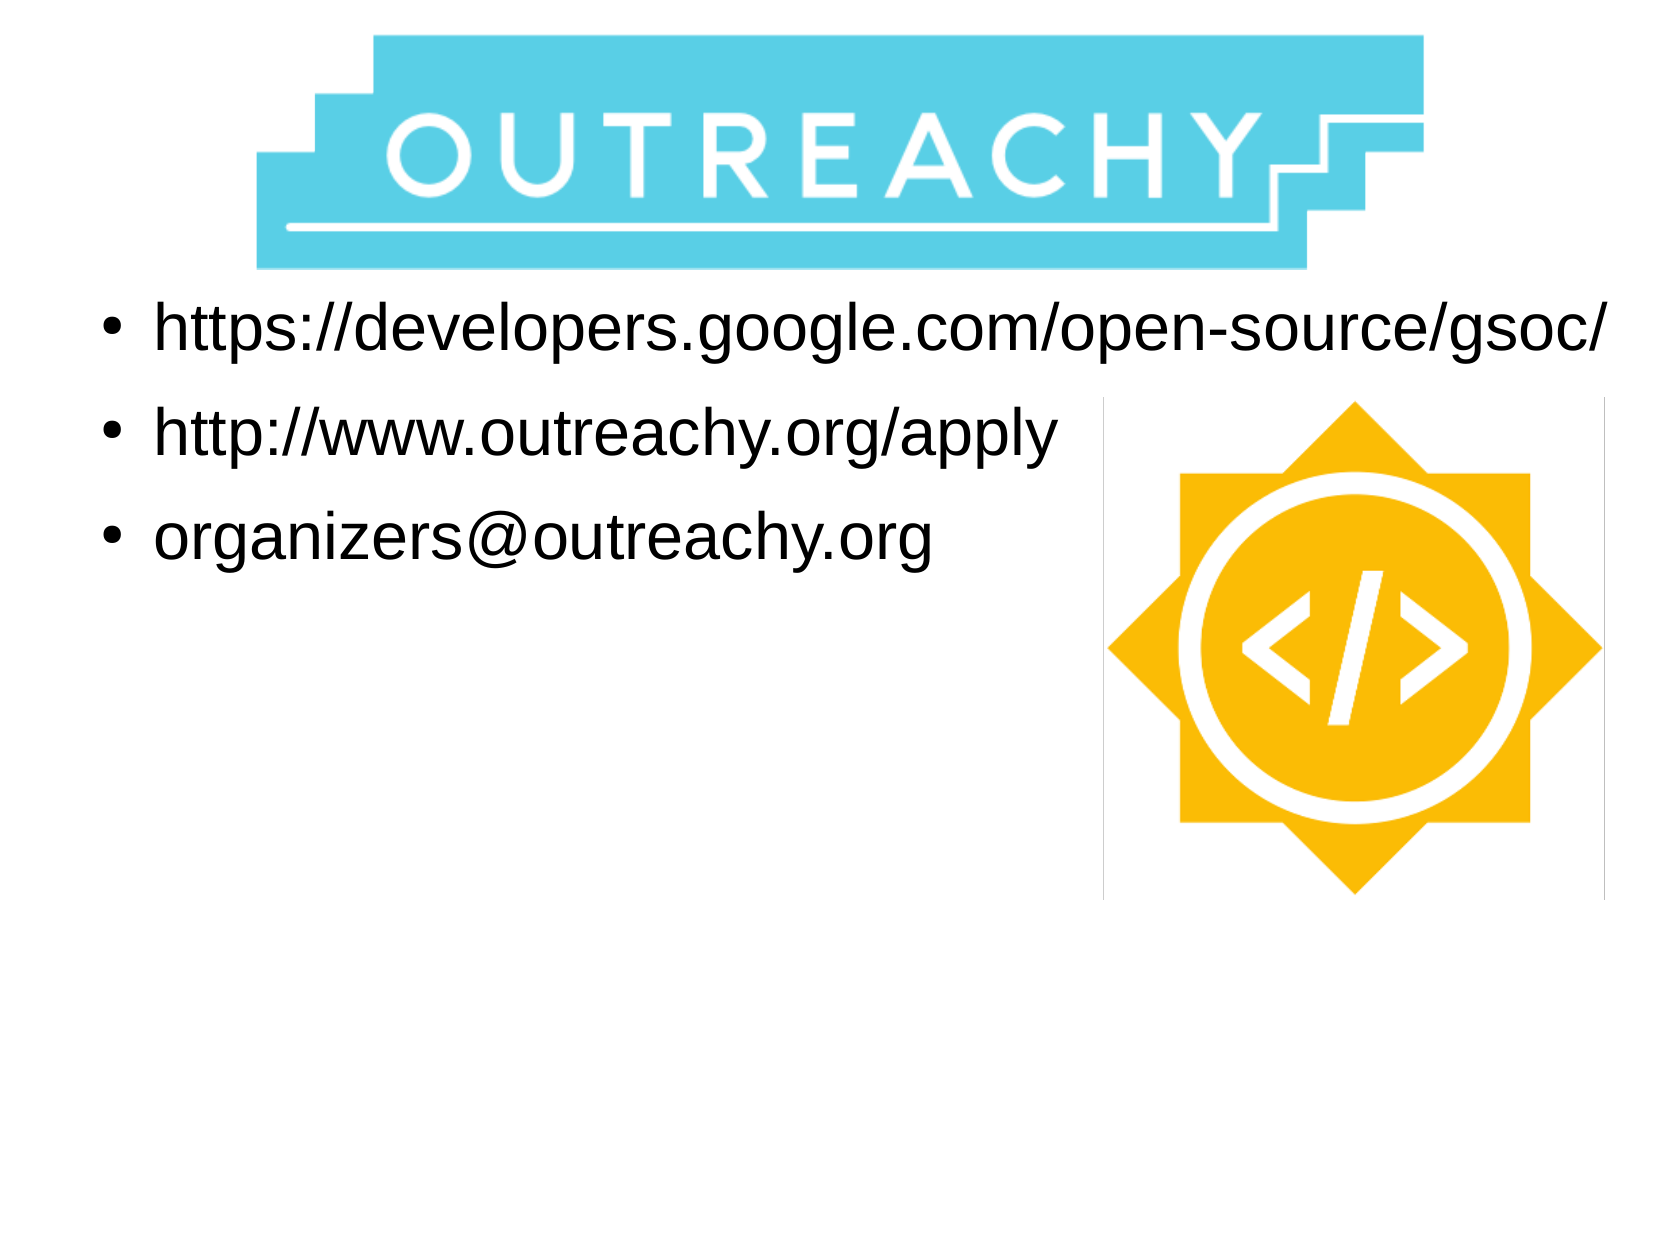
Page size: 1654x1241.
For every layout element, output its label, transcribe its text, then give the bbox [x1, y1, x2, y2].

picture [255, 33, 1426, 271]
picture [1102, 397, 1606, 901]
list https://developers.google.com/open-source/gsoc/ http://www.outreachy.org/apply organizers@outreachy.org [82, 290, 1621, 1010]
